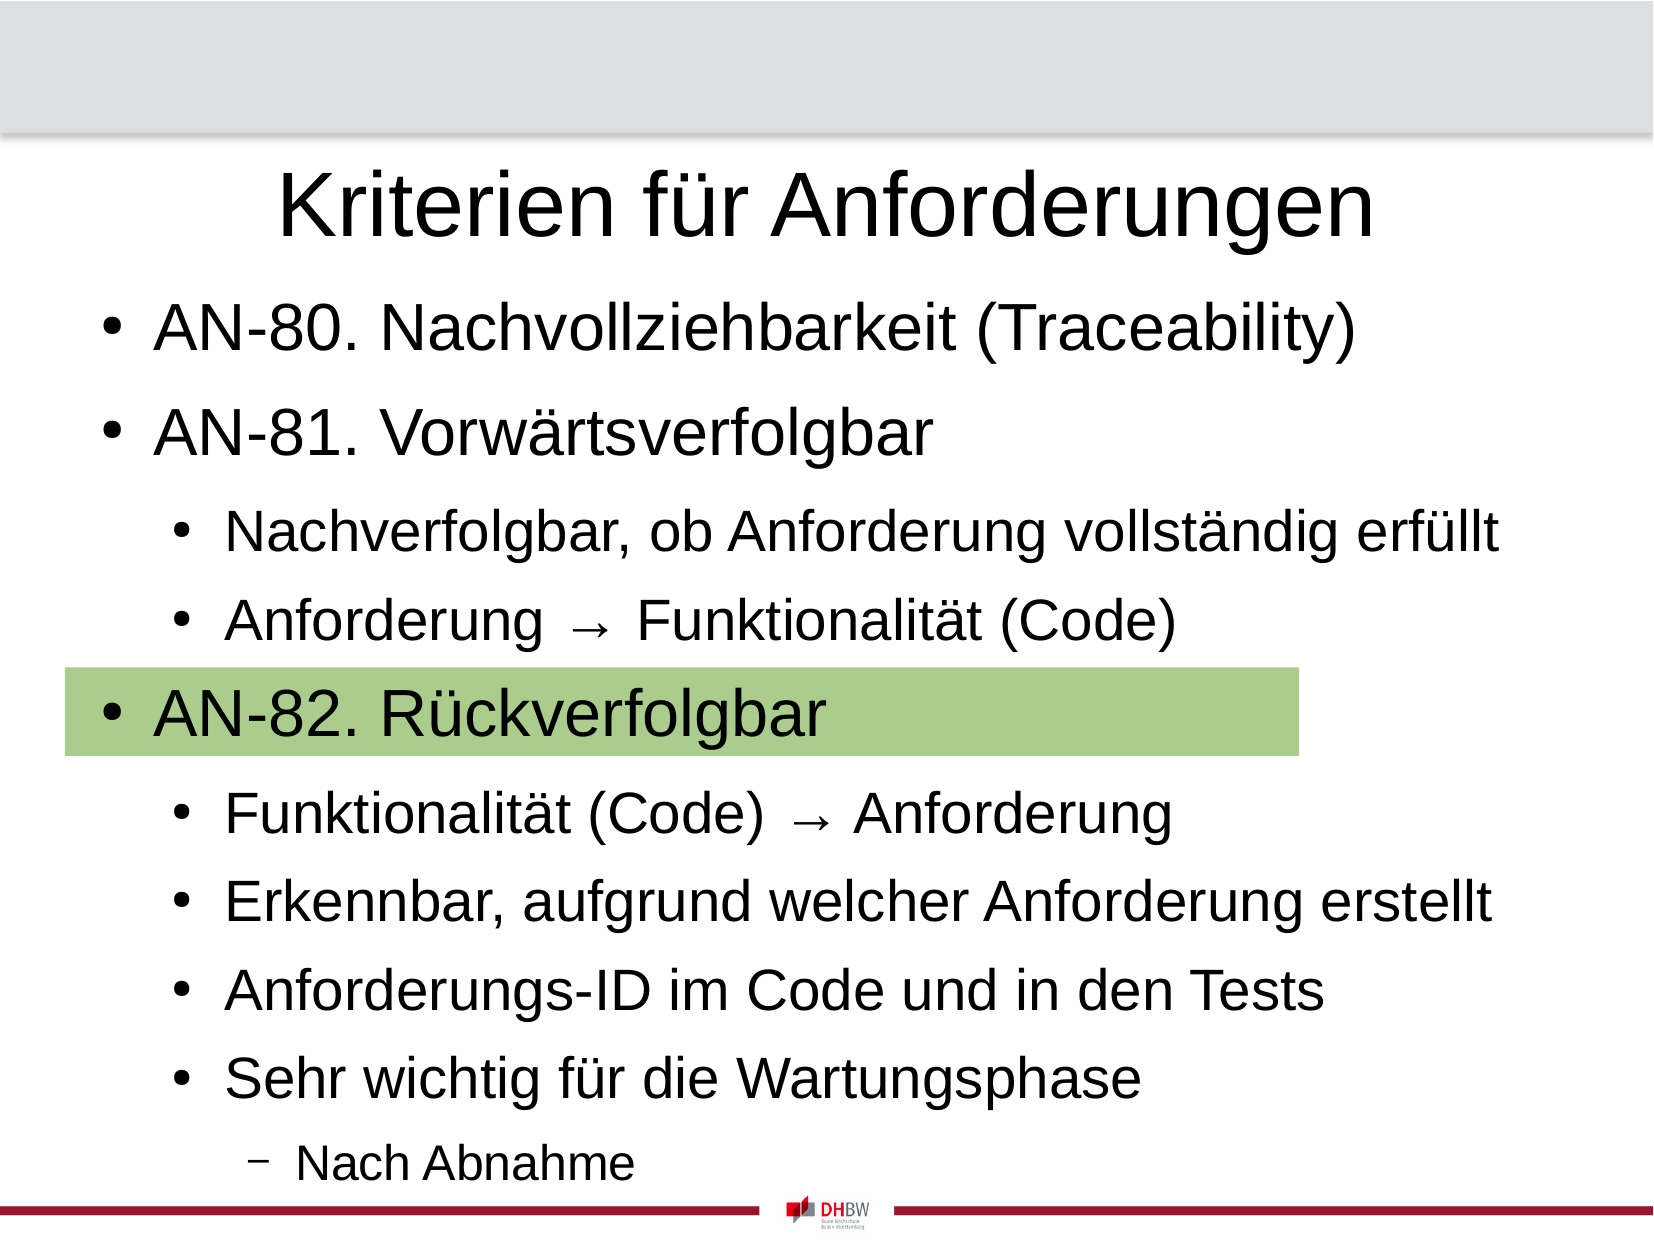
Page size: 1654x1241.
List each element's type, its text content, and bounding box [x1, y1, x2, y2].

title Kriterien für Anforderungen [82, 147, 1571, 257]
picture [0, 1, 1654, 1237]
text_box [64, 667, 82, 756]
list AN-80. Nachvollziehbarkeit (Traceability) AN-81. Vorwärtsverfolgbar Nachverfolgbar, ob Anforderung vollständig erfüllt Anforderung → Funktionalität (Code) AN-82. Rückverfolgbar Funktionalität (Code) → Anforderung Erkennbar, aufgrund welcher Anforderung erstellt Anforderungs-ID im Code und in den Tests Sehr wichtig für die Wartungsphase Nach Abnahme [82, 290, 1571, 1190]
